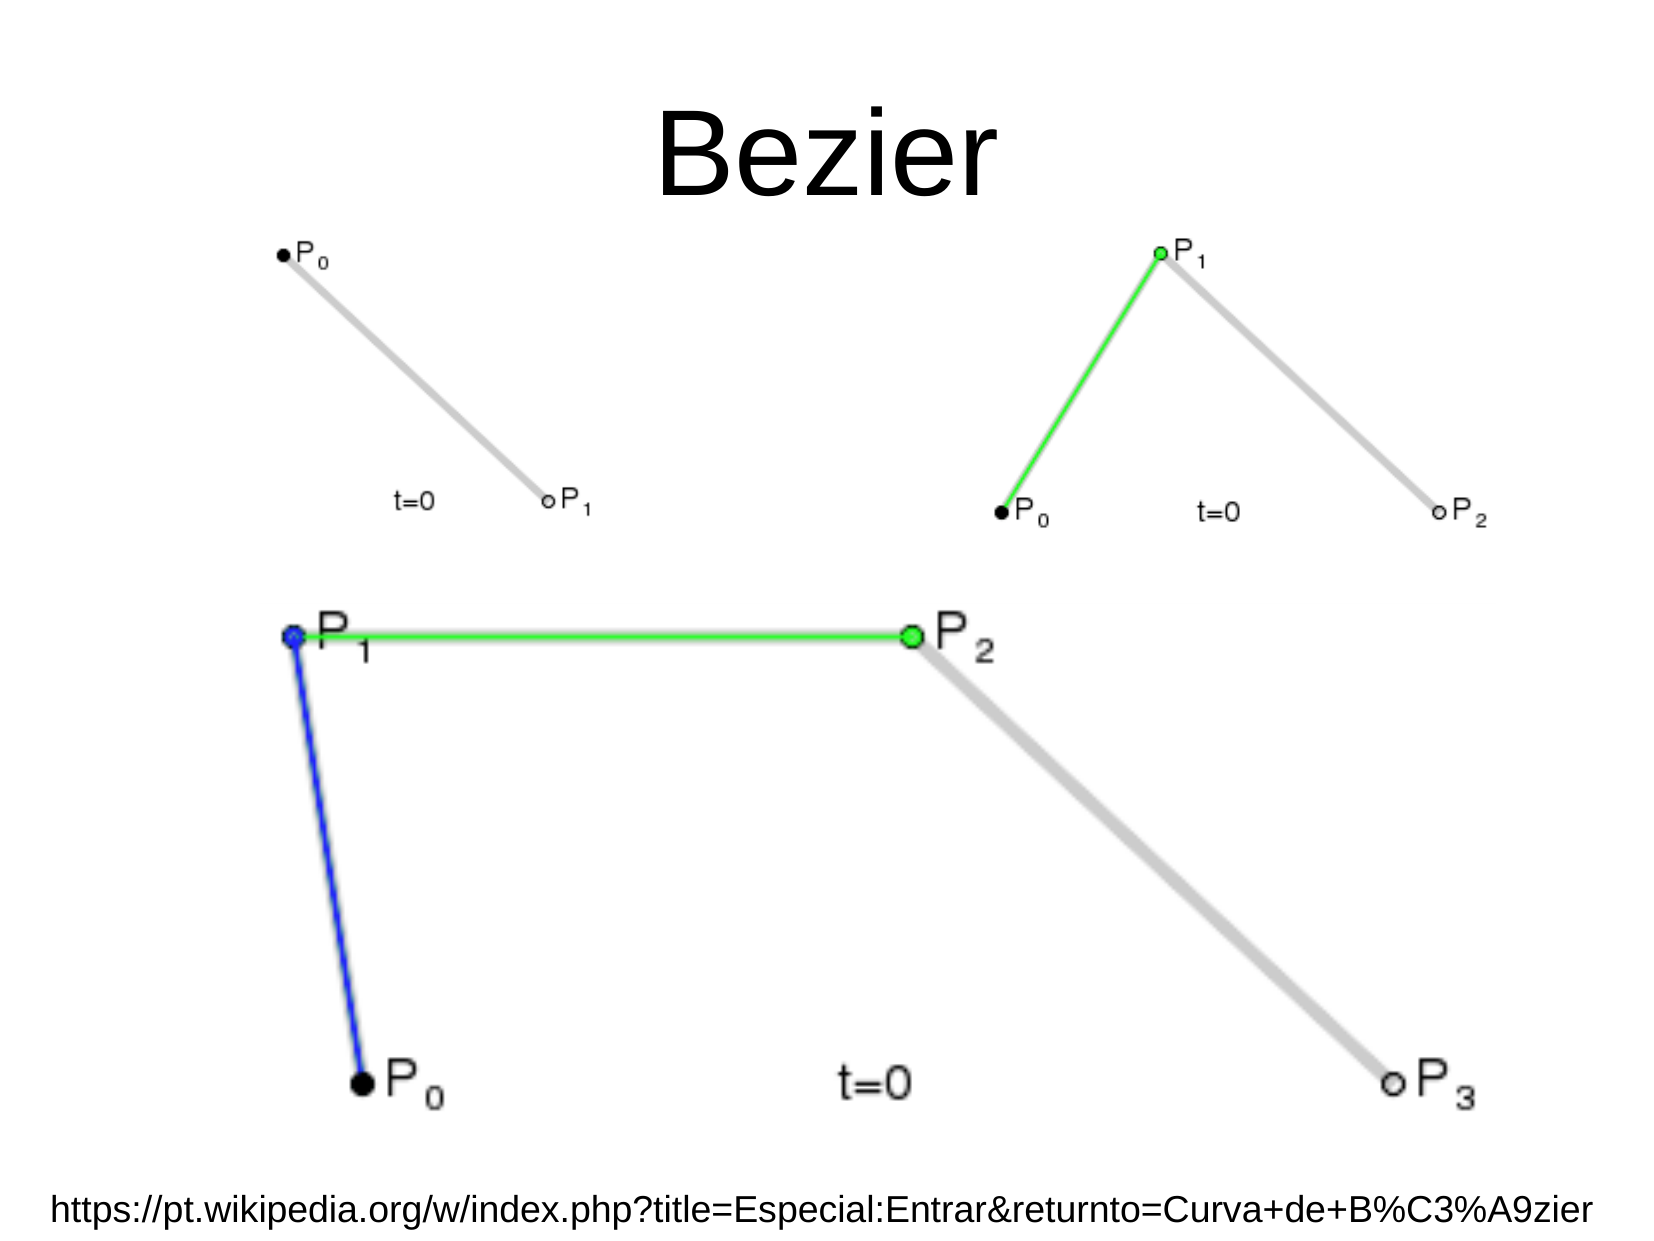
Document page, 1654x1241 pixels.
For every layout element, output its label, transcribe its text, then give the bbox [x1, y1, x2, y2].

title Bezier [82, 49, 1571, 257]
picture [75, 236, 756, 520]
text_box https://pt.wikipedia.org/w/index.php?title=Especial:Entrar&returnto=Curva+de+B%C3%A9zier [35, 1181, 1609, 1238]
picture [259, 602, 1496, 1118]
picture [862, 233, 1578, 532]
